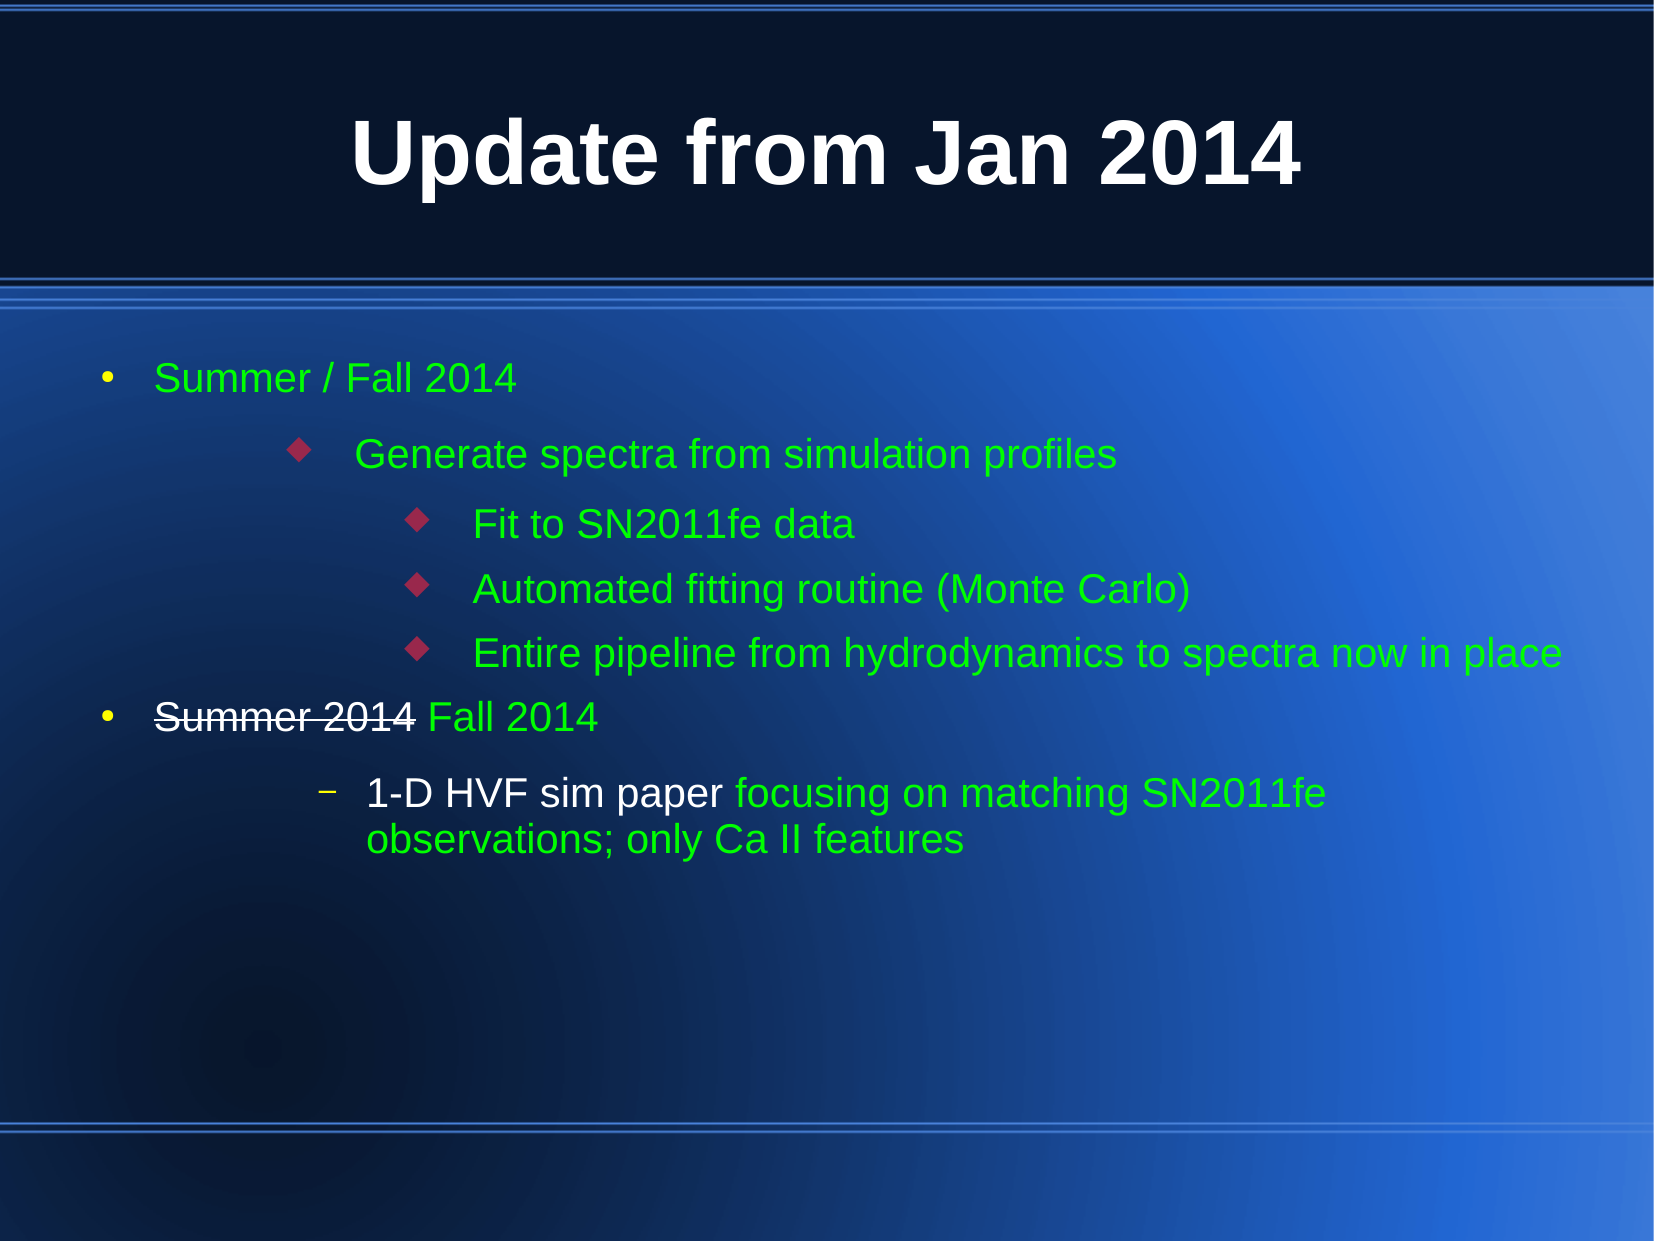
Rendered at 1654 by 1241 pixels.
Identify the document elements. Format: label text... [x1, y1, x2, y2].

picture [0, 0, 1654, 1241]
title Update from Jan 2014 [82, 49, 1571, 257]
list Summer / Fall 2014 Generate spectra from simulation profiles Fit to SN2011fe data Automated fitting routine (Monte Carlo) Entire pipeline from hydrodynamics to spectra now in place Summer 2014 Fall 2014 1-D HVF sim paper focusing on matching SN2011fe observations; only Ca II features [82, 355, 1571, 1174]
